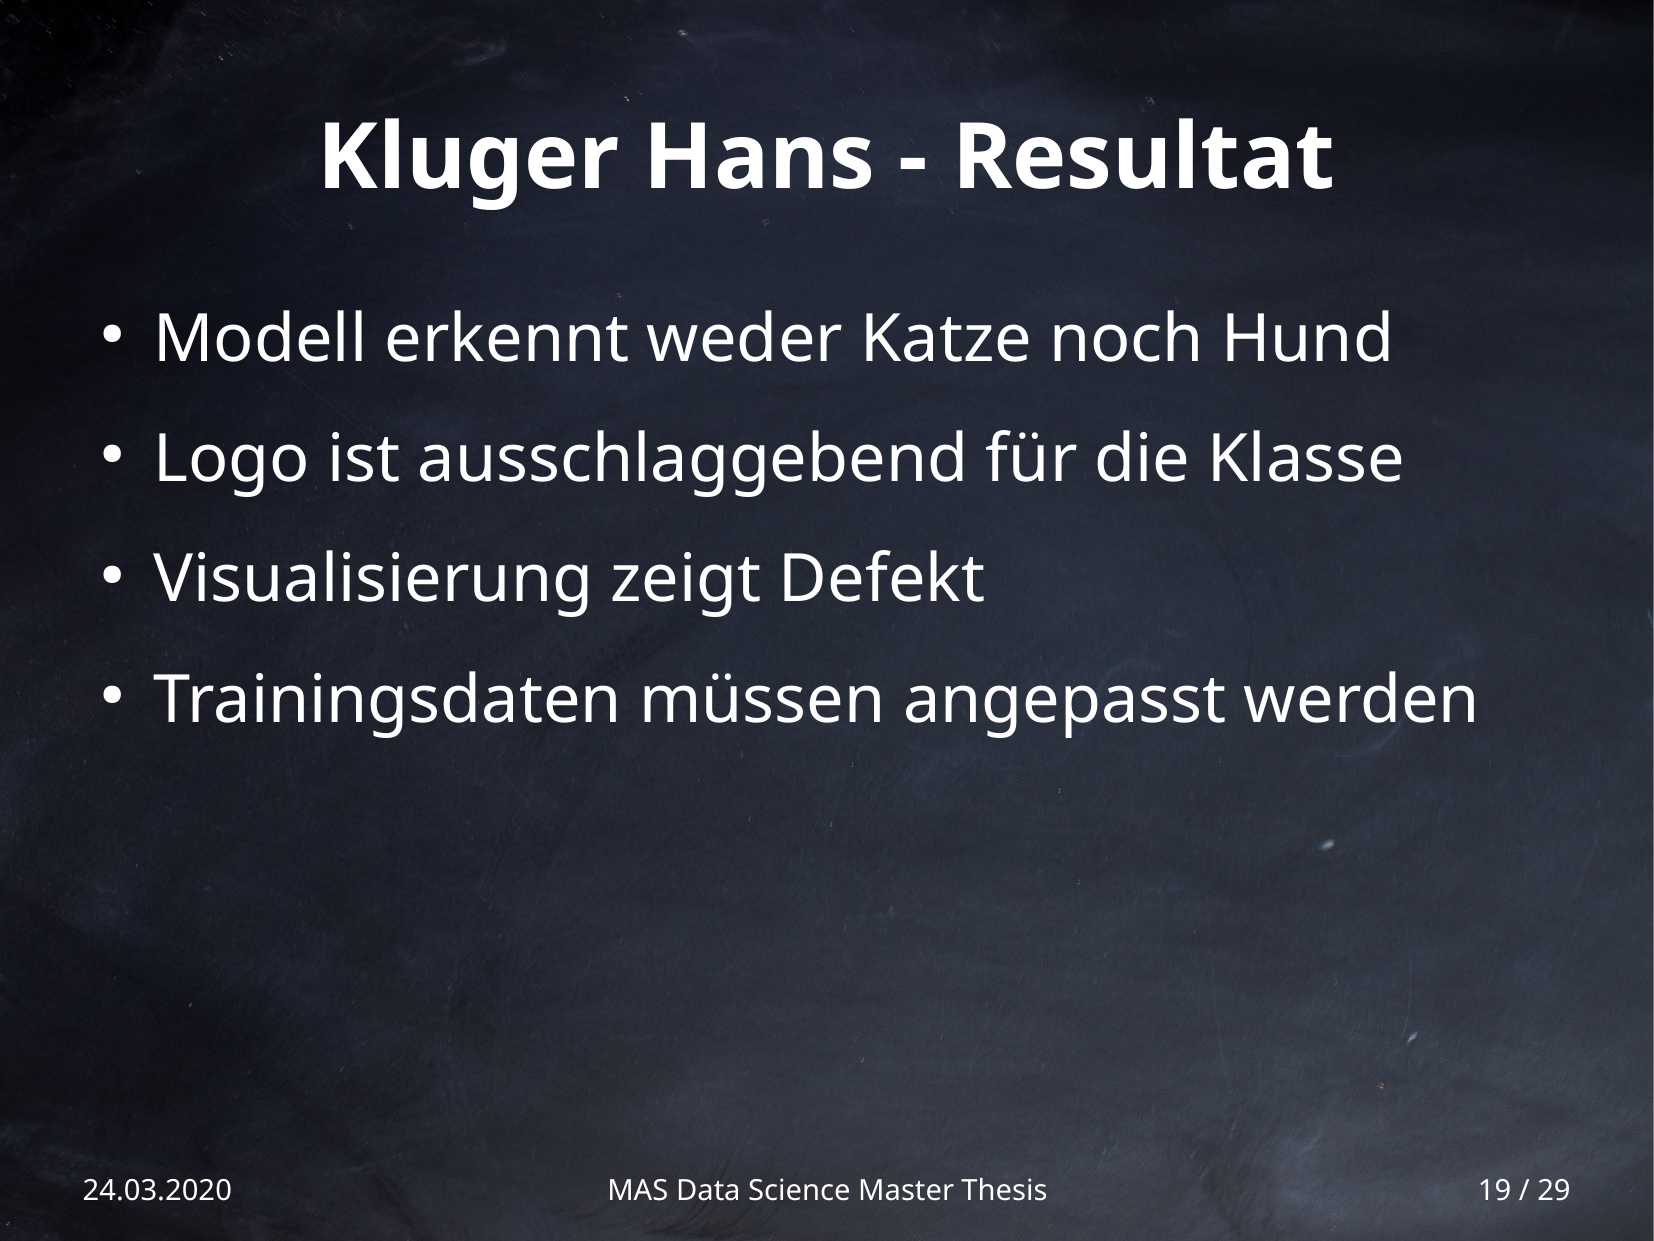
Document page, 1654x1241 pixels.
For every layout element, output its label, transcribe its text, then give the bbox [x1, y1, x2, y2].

list Modell erkennt weder Katze noch Hund Logo ist ausschlaggebend für die Klasse Visualisierung zeigt Defekt Trainingsdaten müssen angepasst werden [82, 290, 1571, 1146]
title Kluger Hans - Resultat [82, 49, 1571, 257]
picture [0, 0, 1654, 1241]
